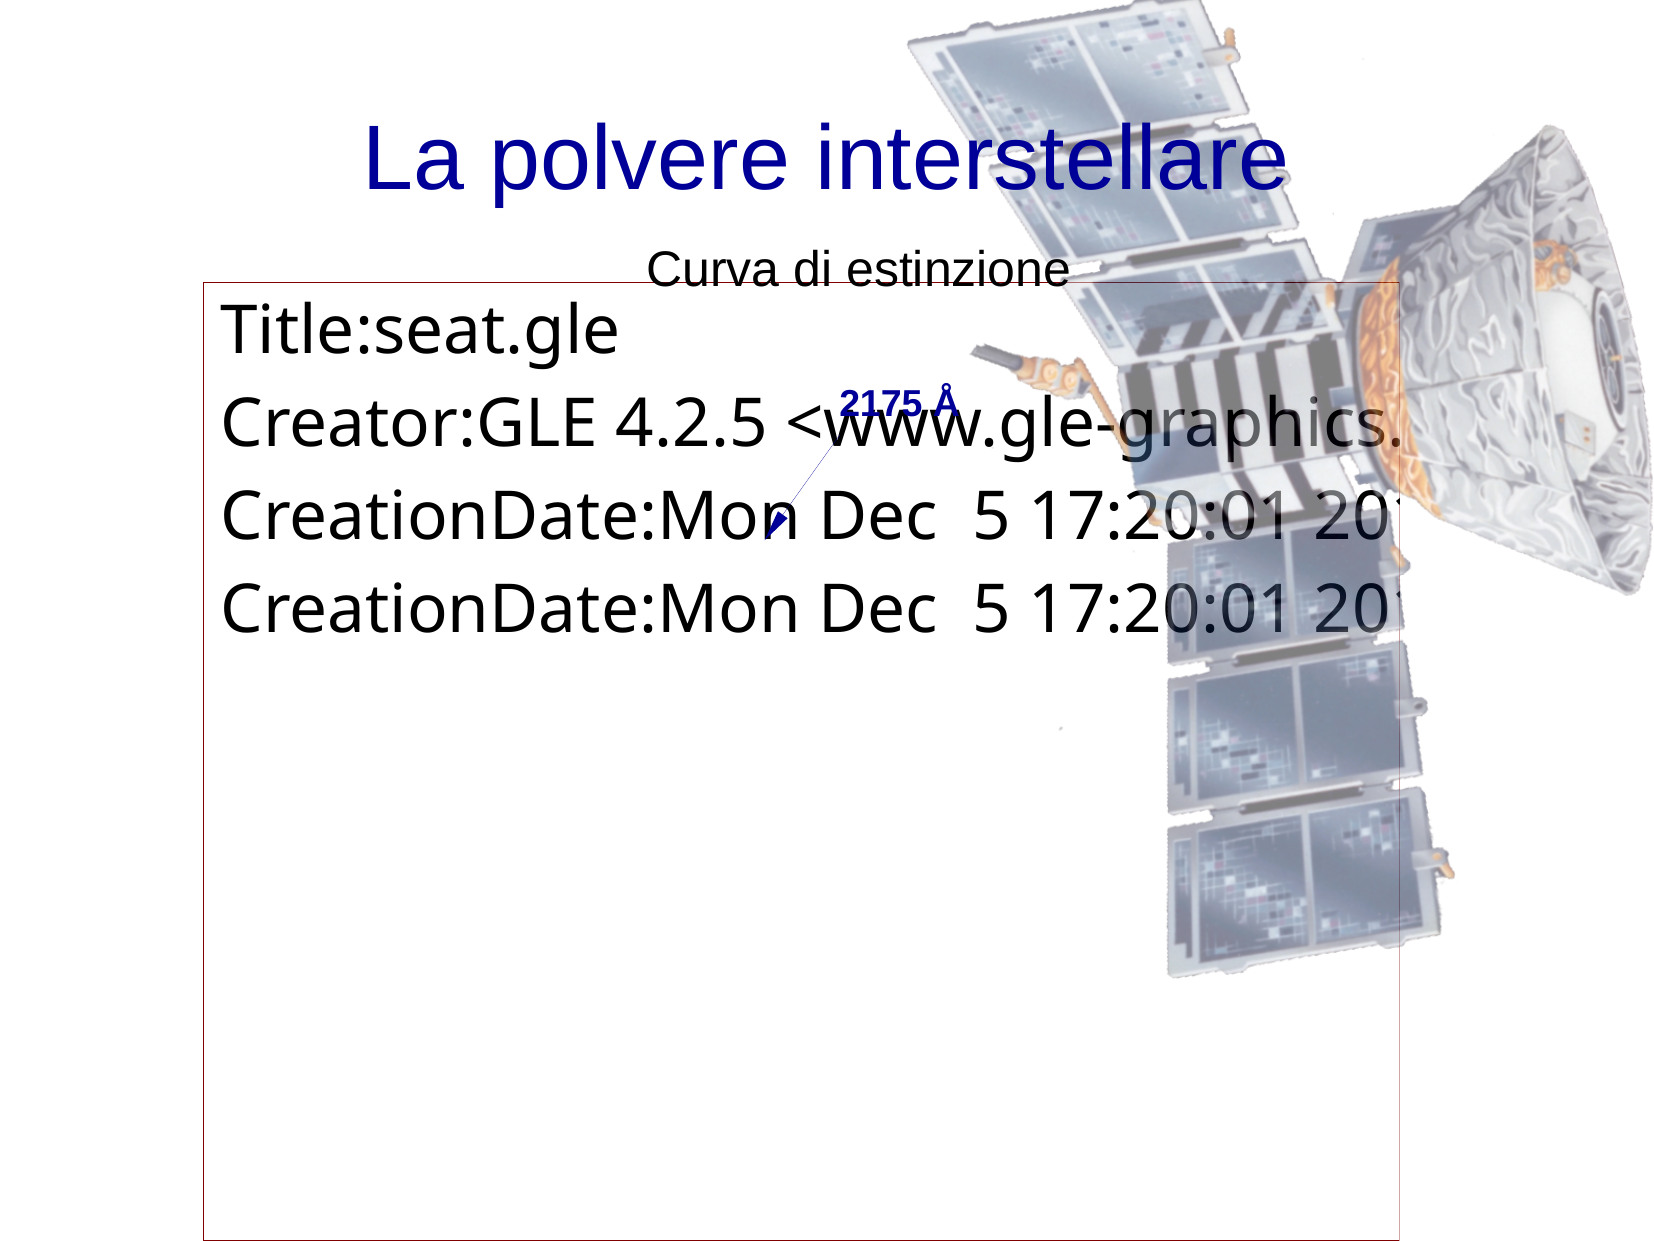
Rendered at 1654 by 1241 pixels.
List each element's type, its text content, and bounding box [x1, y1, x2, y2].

text_box 2175 Å [824, 375, 1080, 432]
picture [198, 0, 1653, 1241]
text_box Curva di estinzione [363, 234, 1354, 366]
title La polvere interstellare [82, 49, 1571, 257]
